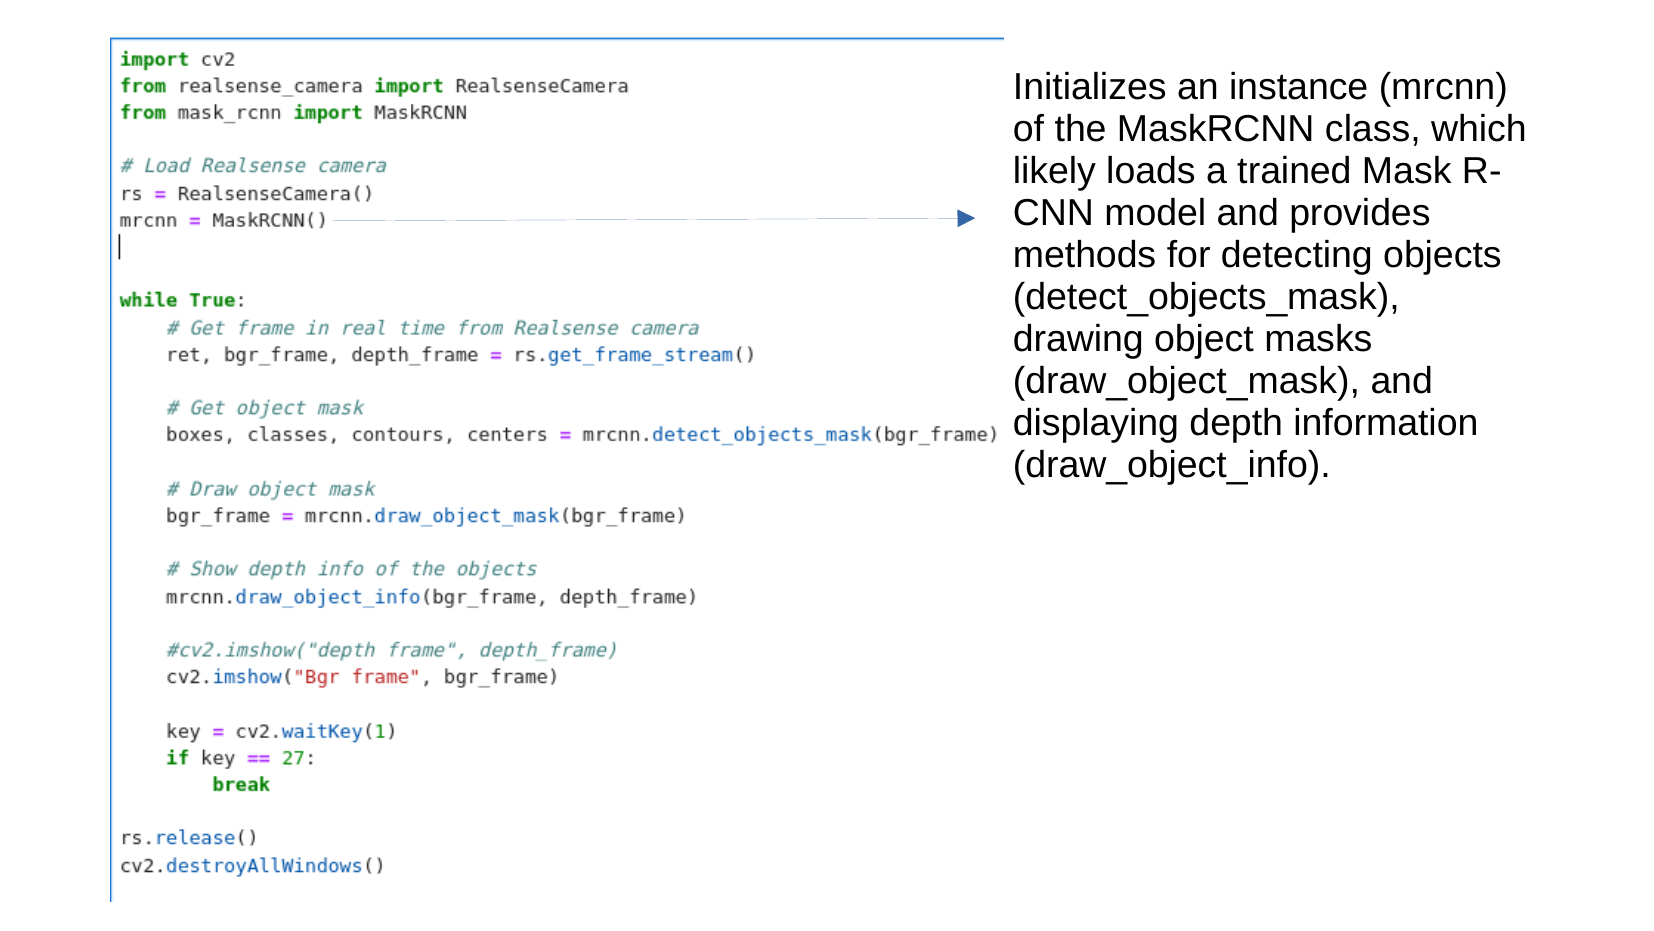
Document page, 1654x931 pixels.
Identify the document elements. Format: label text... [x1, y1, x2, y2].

text_box Initializes an instance (mrcnn) of the MaskRCNN class, which likely loads a trained Mask R-CNN model and provides methods for detecting objects (detect_objects_mask), drawing object masks (draw_object_mask), and displaying depth information (draw_object_info). [998, 57, 1550, 493]
picture [110, 32, 1004, 902]
